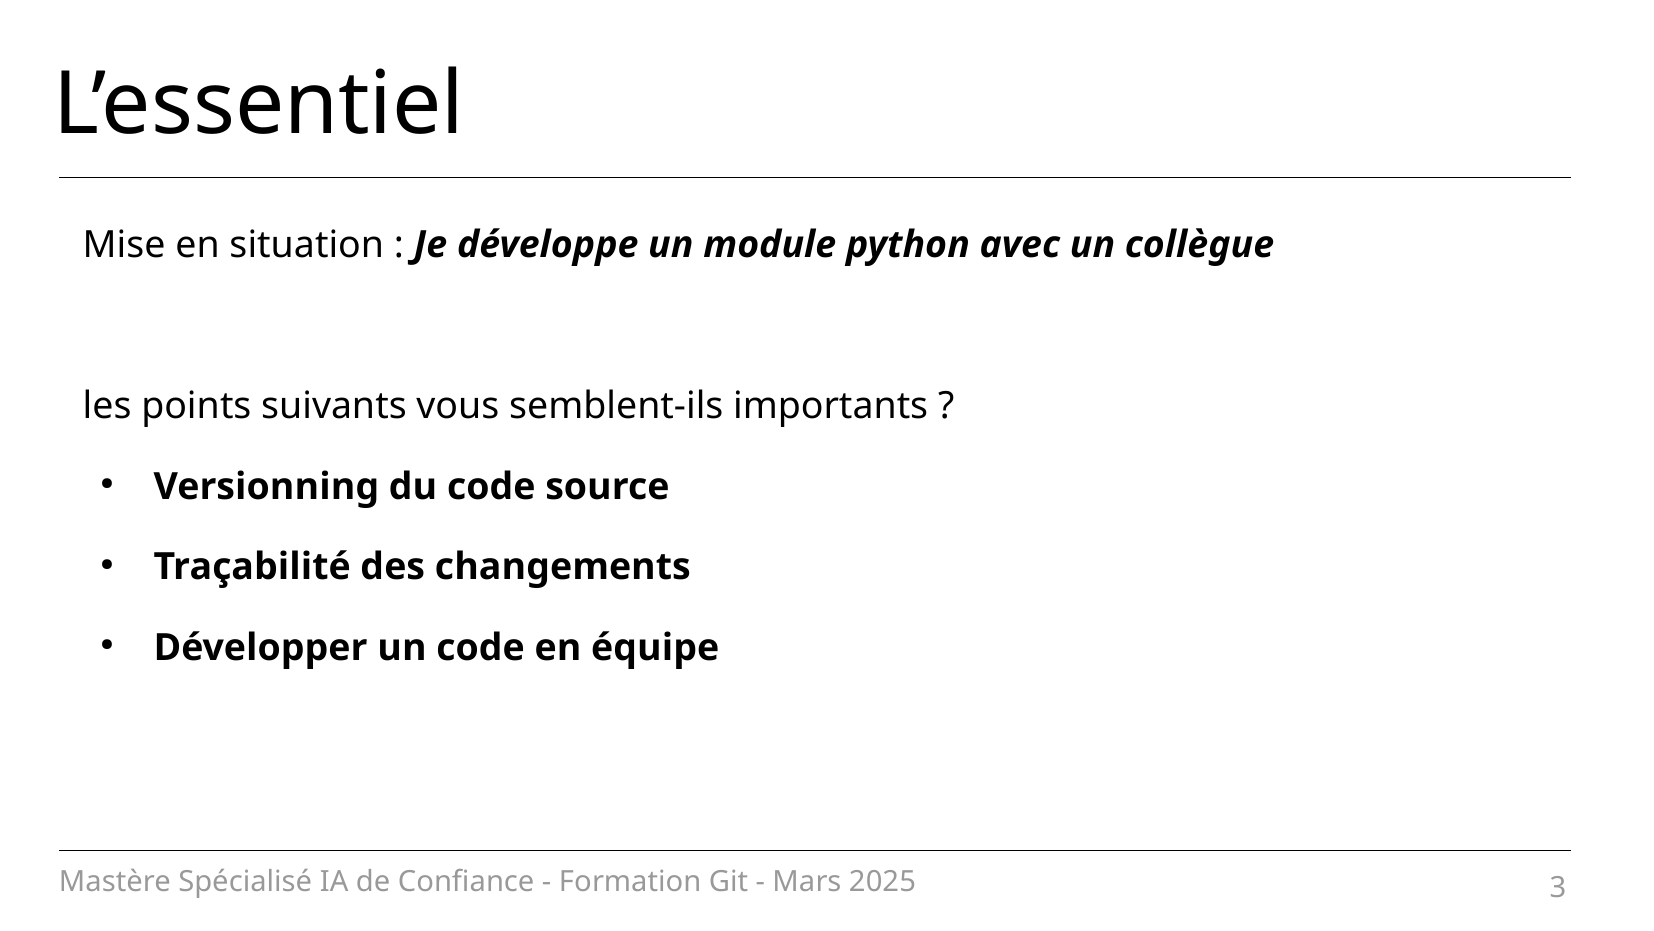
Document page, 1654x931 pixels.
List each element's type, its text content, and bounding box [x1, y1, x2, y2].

list Mise en situation : Je développe un module python avec un collègue les points suivants vous semblent-ils importants ? Versionning du code source Traçabilité des changements Développer un code en équipe [82, 217, 1571, 758]
title L’essentiel [53, 21, 1542, 178]
